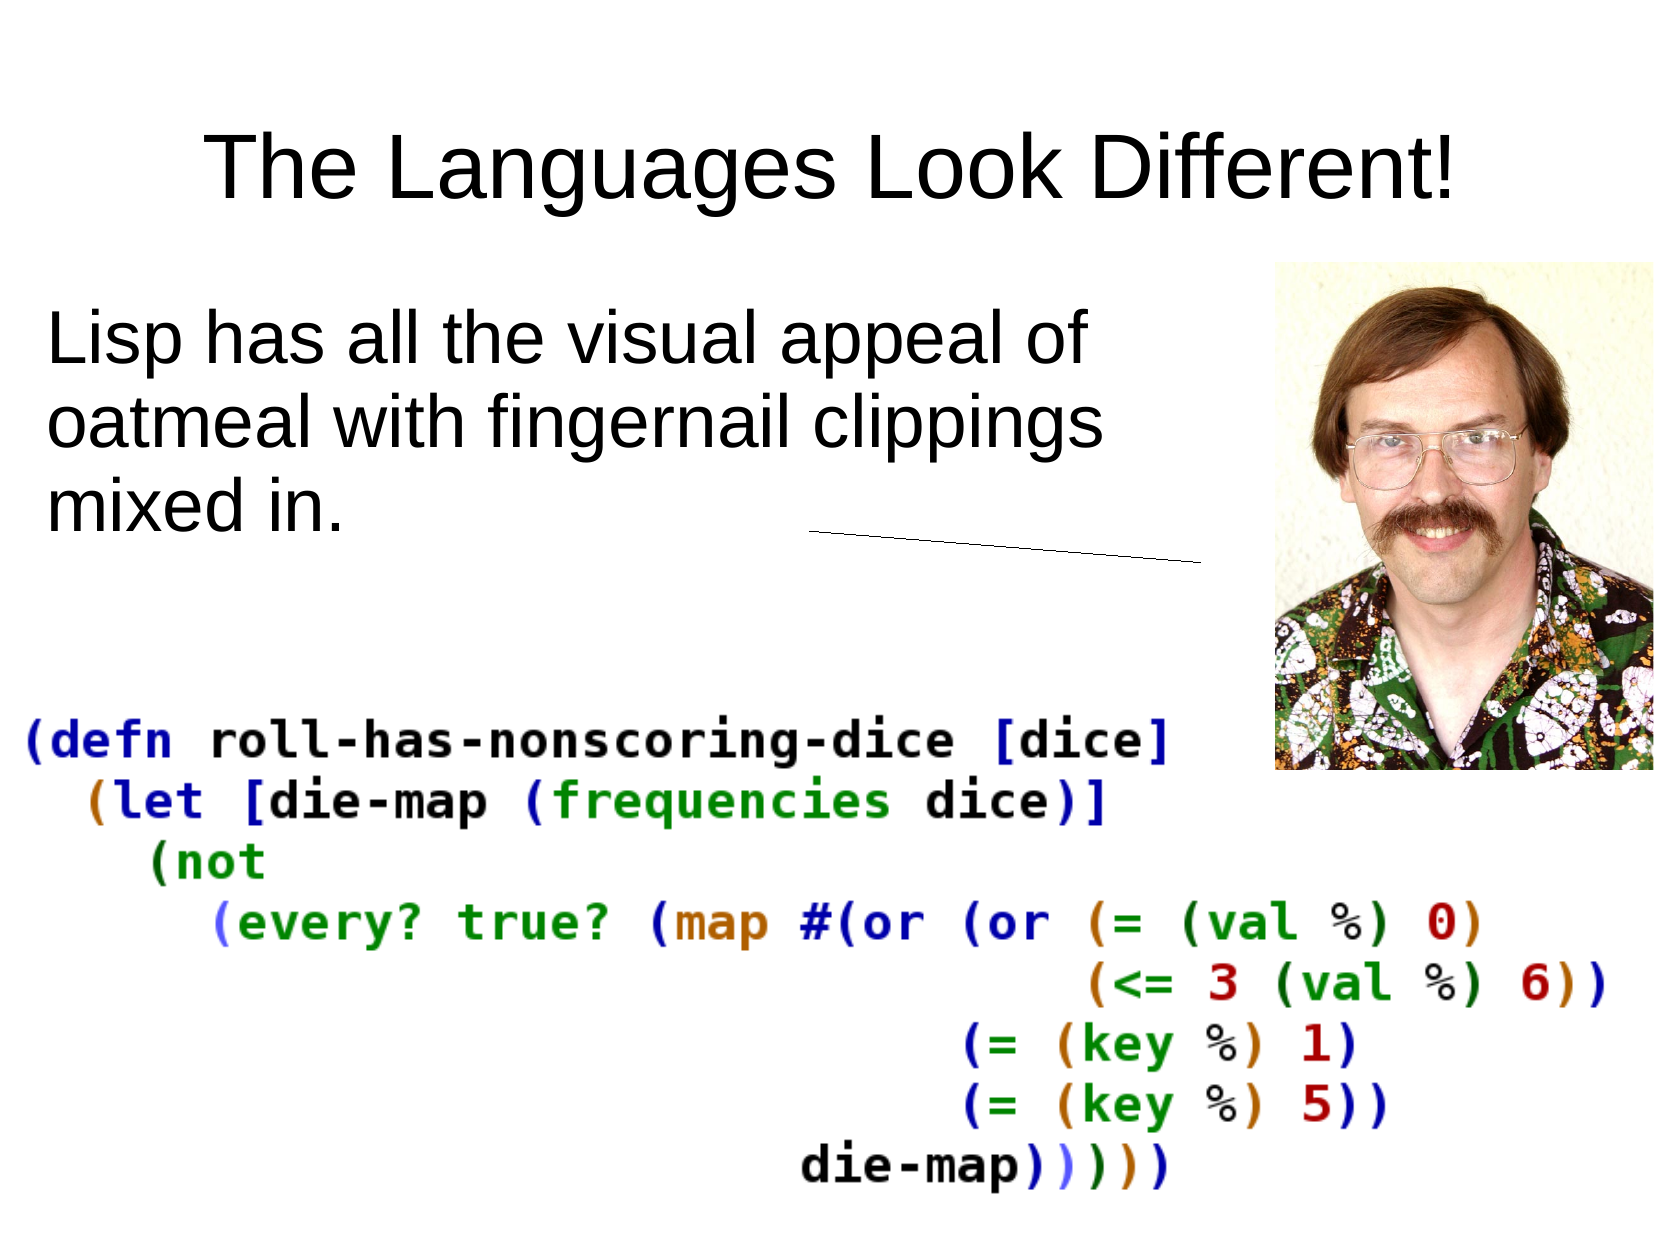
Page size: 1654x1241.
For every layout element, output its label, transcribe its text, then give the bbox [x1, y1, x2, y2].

picture [23, 262, 1654, 1212]
title The Languages Look Different! [86, 70, 1576, 263]
subtitle Lisp has all the visual appeal of oatmeal with fingernail clippings mixed in. [46, 130, 1134, 712]
